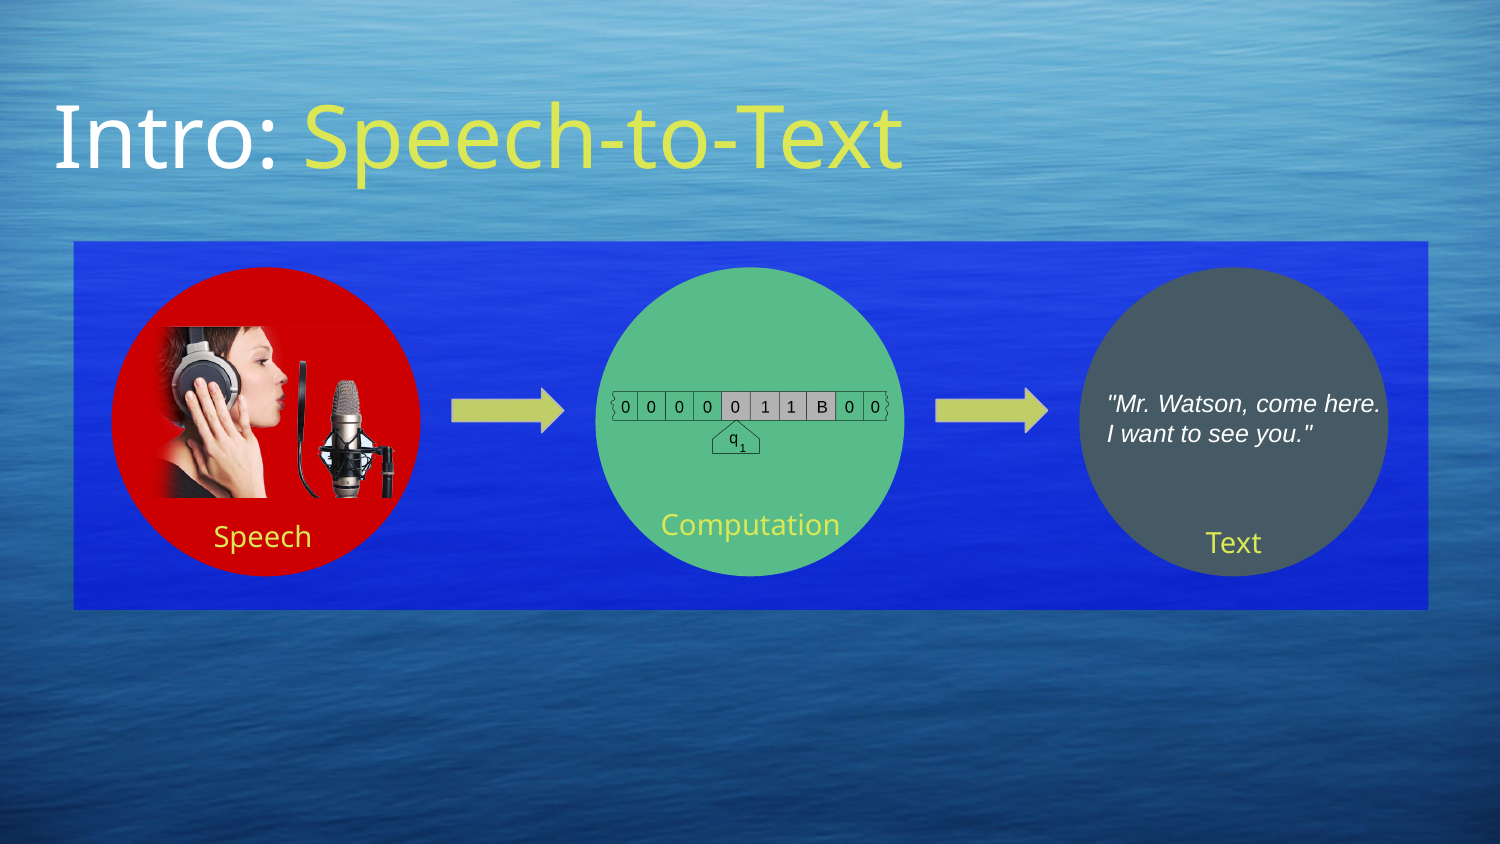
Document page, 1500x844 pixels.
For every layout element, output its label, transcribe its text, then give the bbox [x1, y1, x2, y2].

text_box Computation [601, 491, 900, 567]
text_box Speech [180, 503, 346, 579]
text_box "Mr. Watson, come here. I want to see you." [1091, 372, 1401, 449]
text_box Text [1172, 509, 1295, 585]
title Intro: Speech-to-Text [38, 64, 1437, 201]
text_box [73, 241, 1429, 610]
picture [0, 0, 1500, 844]
